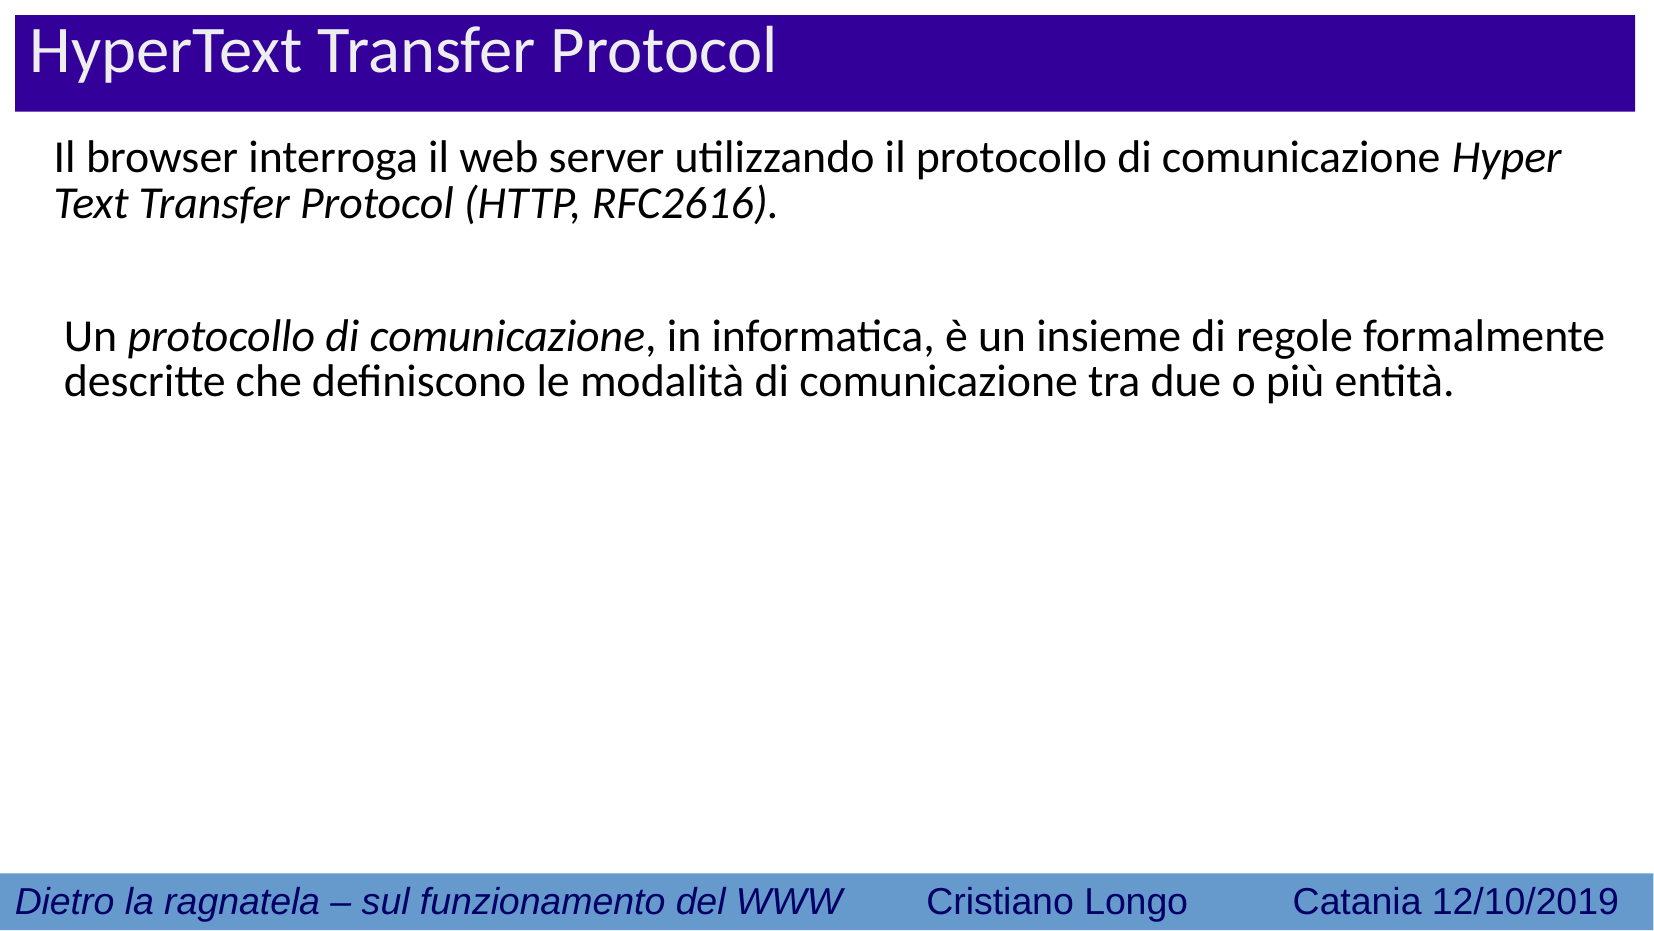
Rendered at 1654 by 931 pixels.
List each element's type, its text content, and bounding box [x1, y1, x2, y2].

text_box Il browser interroga il web server utilizzando il protocollo di comunicazione Hyper Text Transfer Protocol (HTTP, RFC2616). [38, 130, 1627, 238]
text_box HyperText Transfer Protocol [15, 15, 1636, 112]
text_box Dietro la ragnatela – sul funzionamento del WWW Cristiano Longo Catania 12/10/2019 [0, 873, 1654, 931]
text_box Un protocollo di comunicazione, in informatica, è un insieme di regole formalmente descritte che definiscono le modalità di comunicazione tra due o più entità. [49, 309, 1637, 416]
